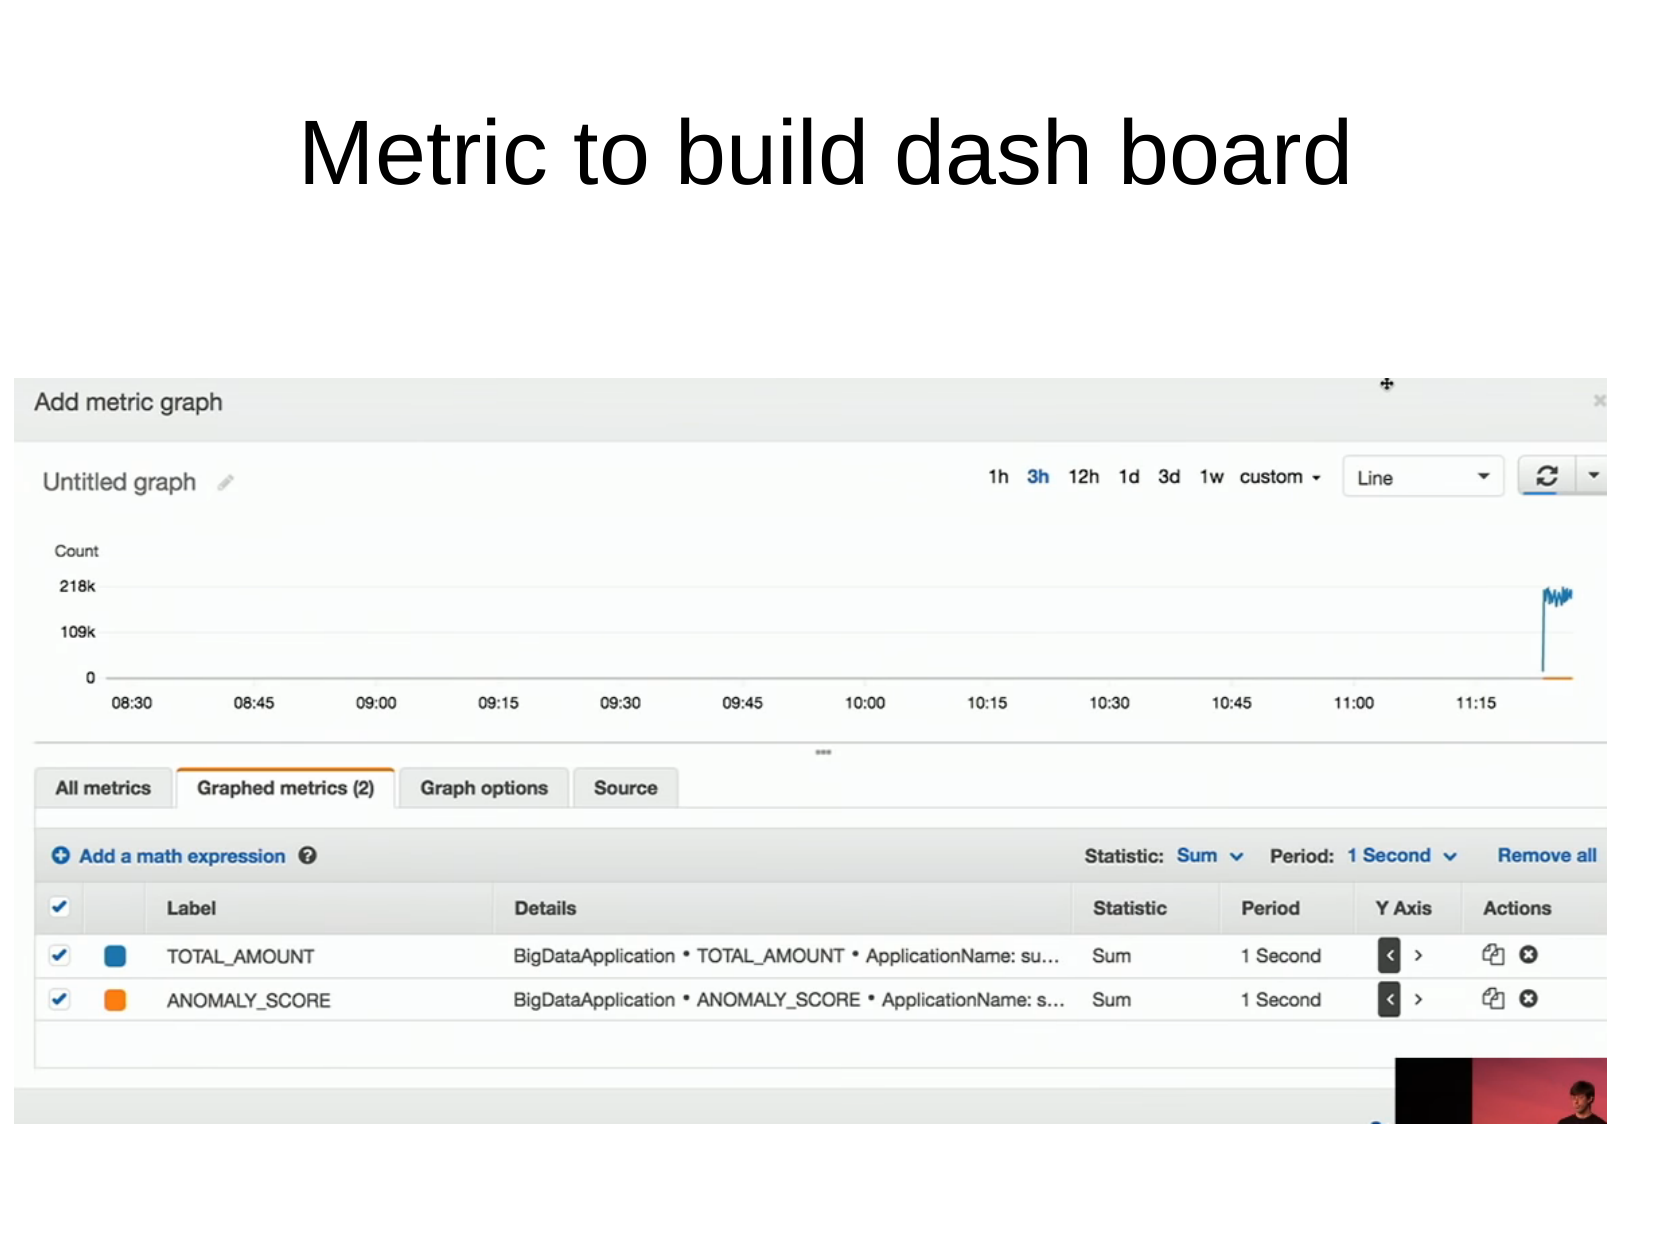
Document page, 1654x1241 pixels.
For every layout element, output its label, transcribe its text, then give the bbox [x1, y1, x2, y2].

title Metric to build dash board [82, 49, 1571, 257]
picture [14, 378, 1607, 1124]
